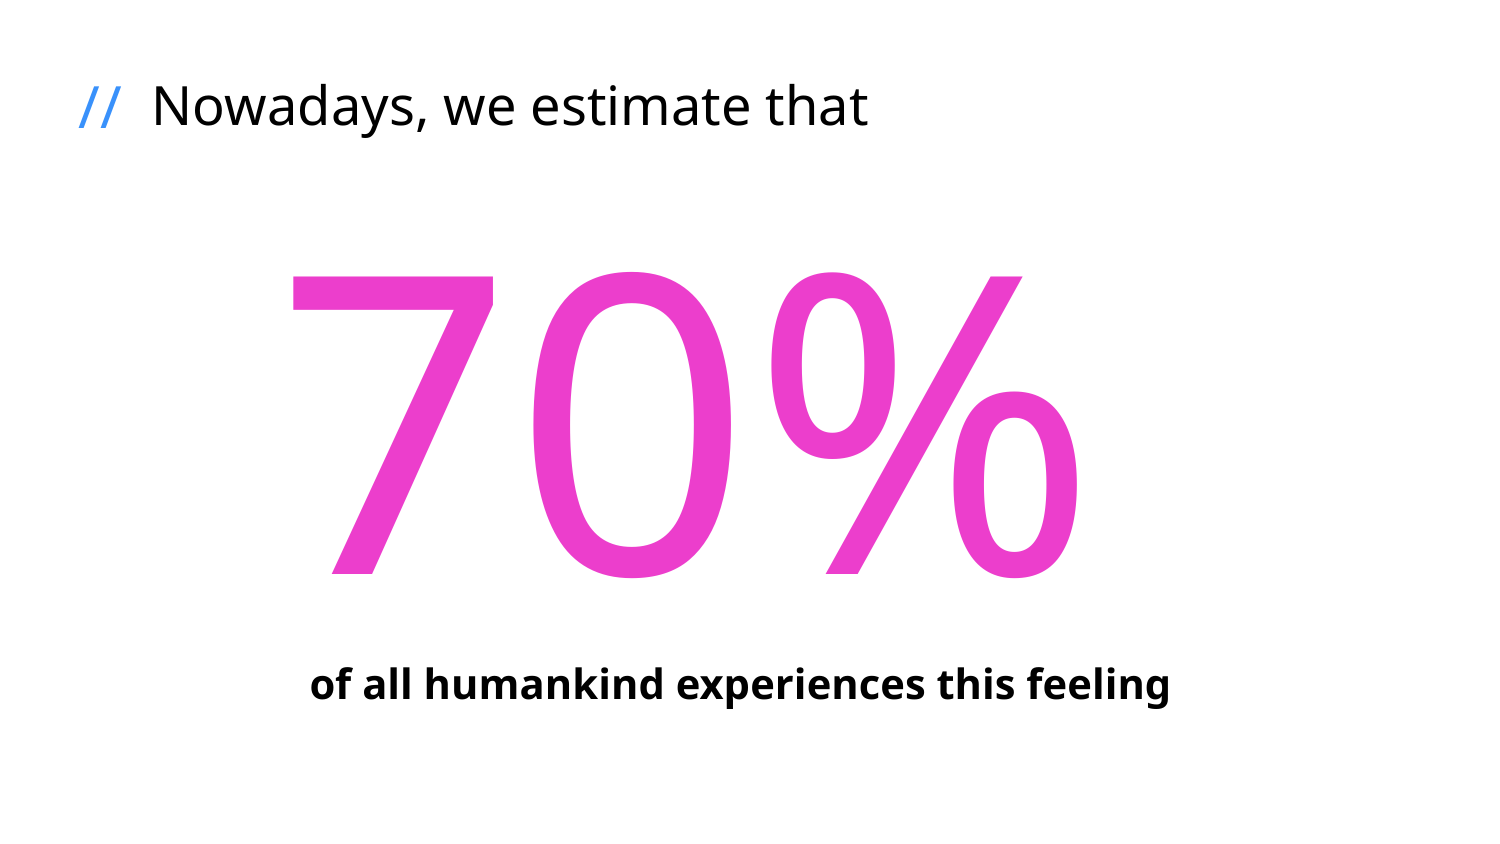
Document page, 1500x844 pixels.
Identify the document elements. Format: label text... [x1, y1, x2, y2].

title Nowadays, we estimate that [151, 71, 1221, 142]
text_box 70% of all humankind experiences this feeling [57, 142, 1425, 723]
